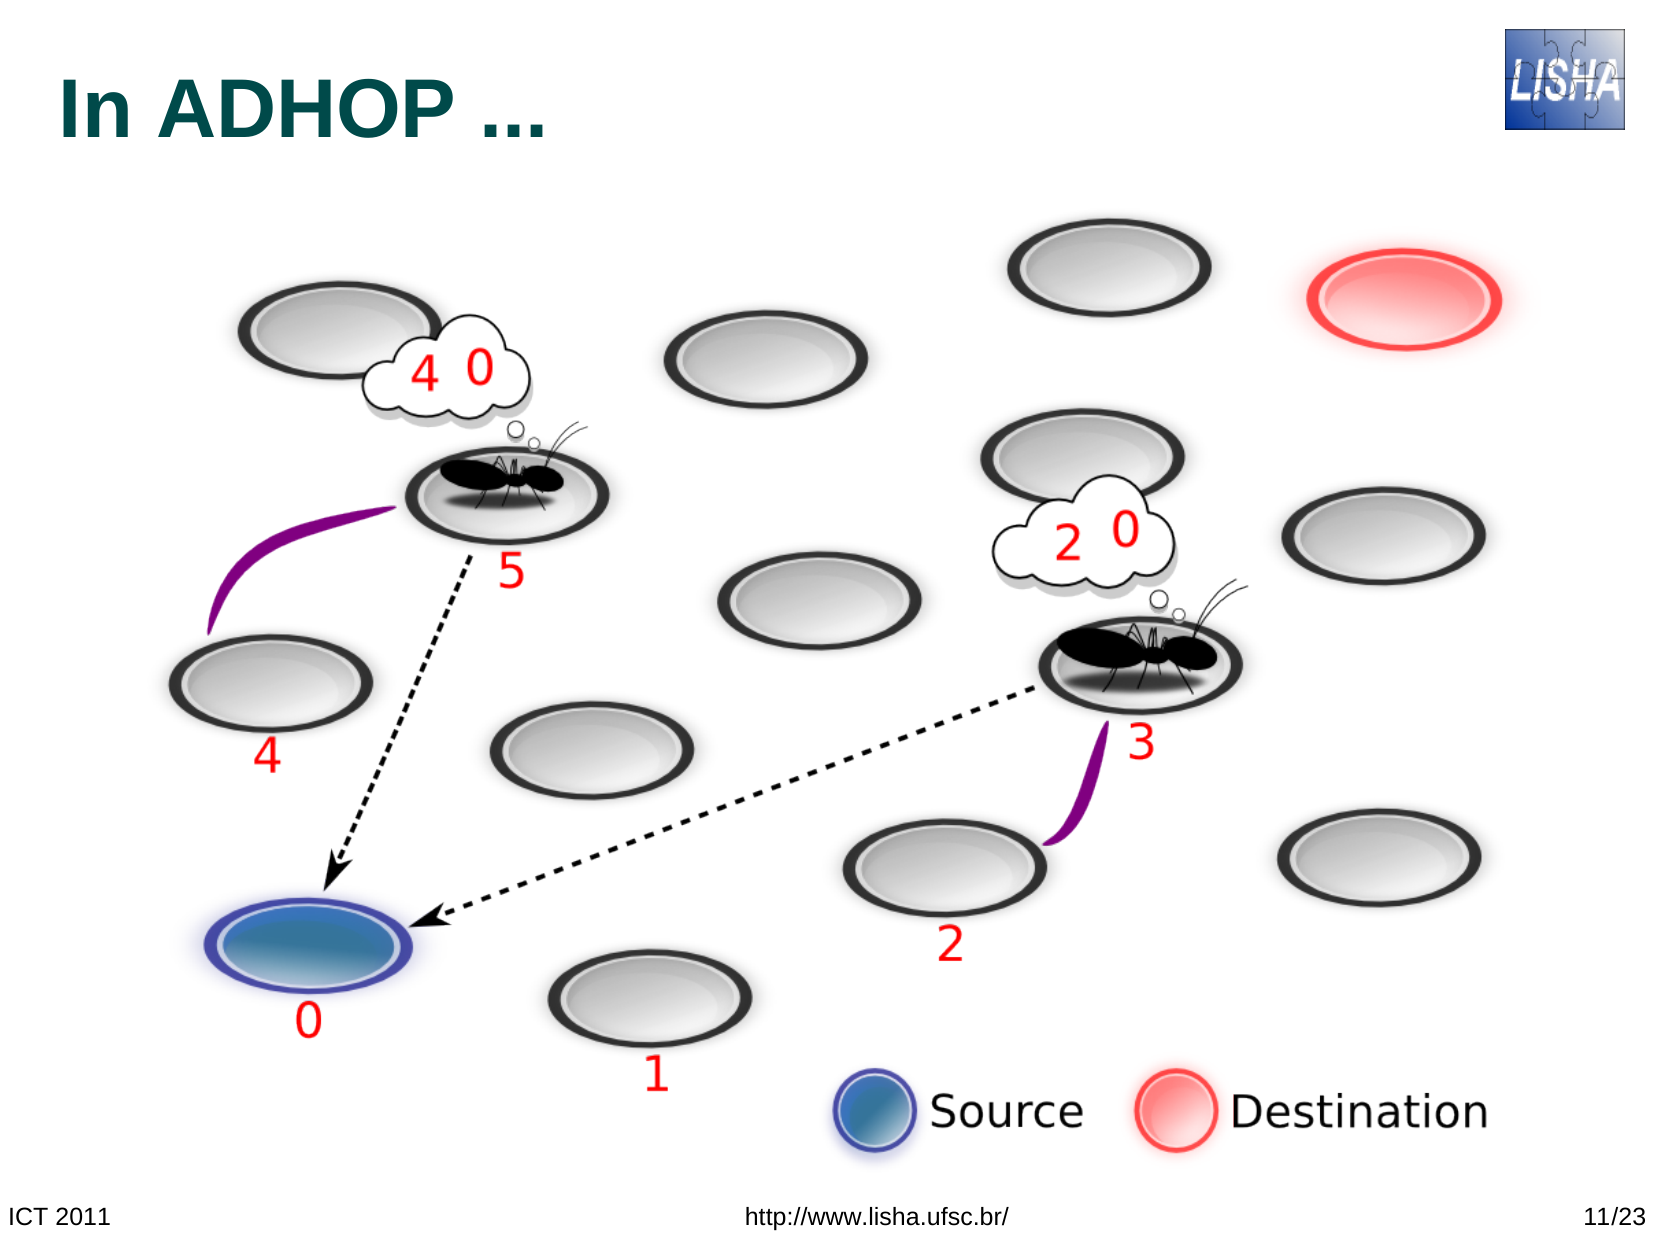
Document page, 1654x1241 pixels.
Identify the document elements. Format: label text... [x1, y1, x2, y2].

picture [105, 219, 1546, 1200]
picture [1595, 29, 1625, 130]
title In ADHOP ... [58, 11, 1595, 219]
